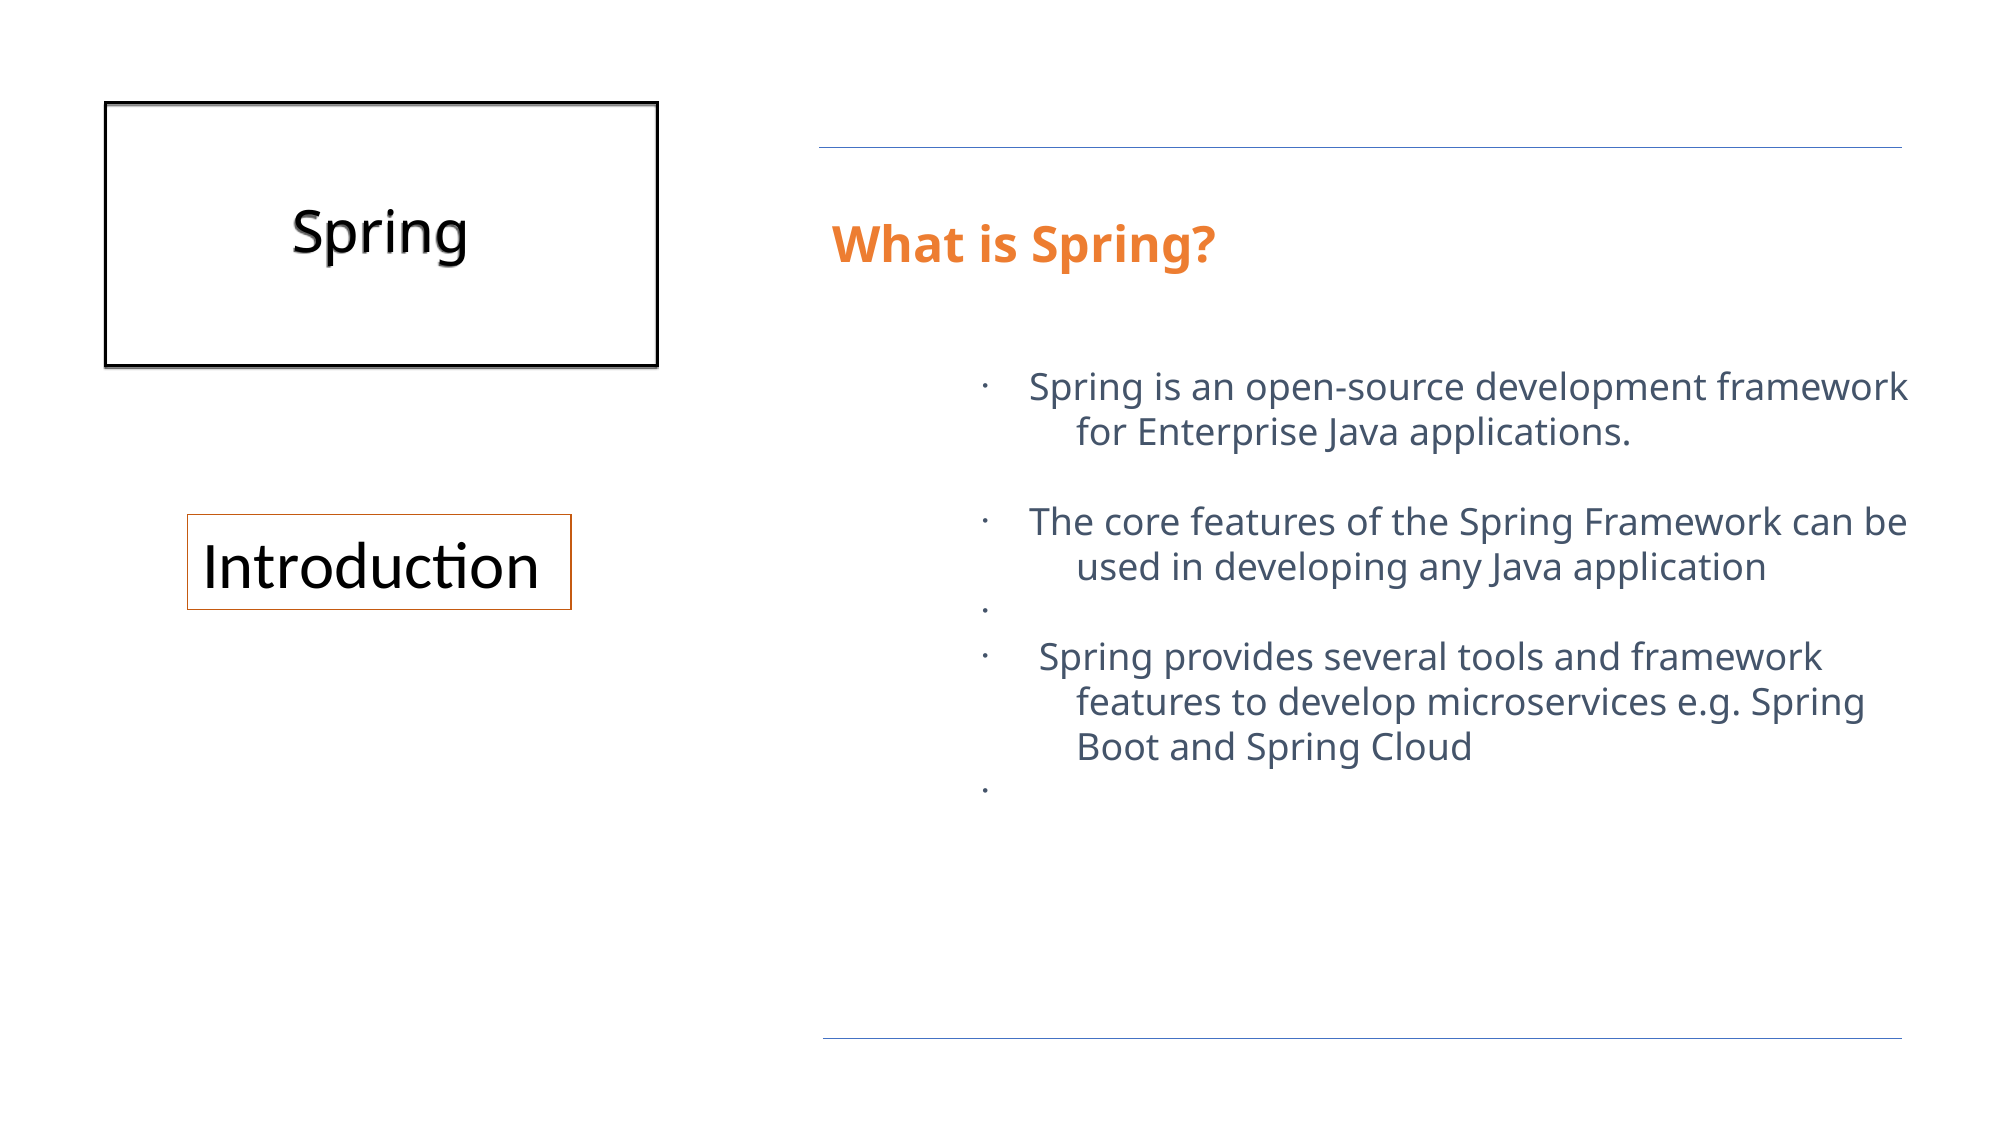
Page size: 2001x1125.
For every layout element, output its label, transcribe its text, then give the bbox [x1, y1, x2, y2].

text_box Introduction [187, 514, 571, 610]
title Spring [105, 102, 658, 366]
text_box What is Spring? Spring is an open-source development framework for Enterprise Java applications. The core features of the Spring Framework can be used in developing any Java application Spring provides several tools and framework features to develop microservices e.g. Spring Boot and Spring Cloud [817, 205, 1967, 781]
